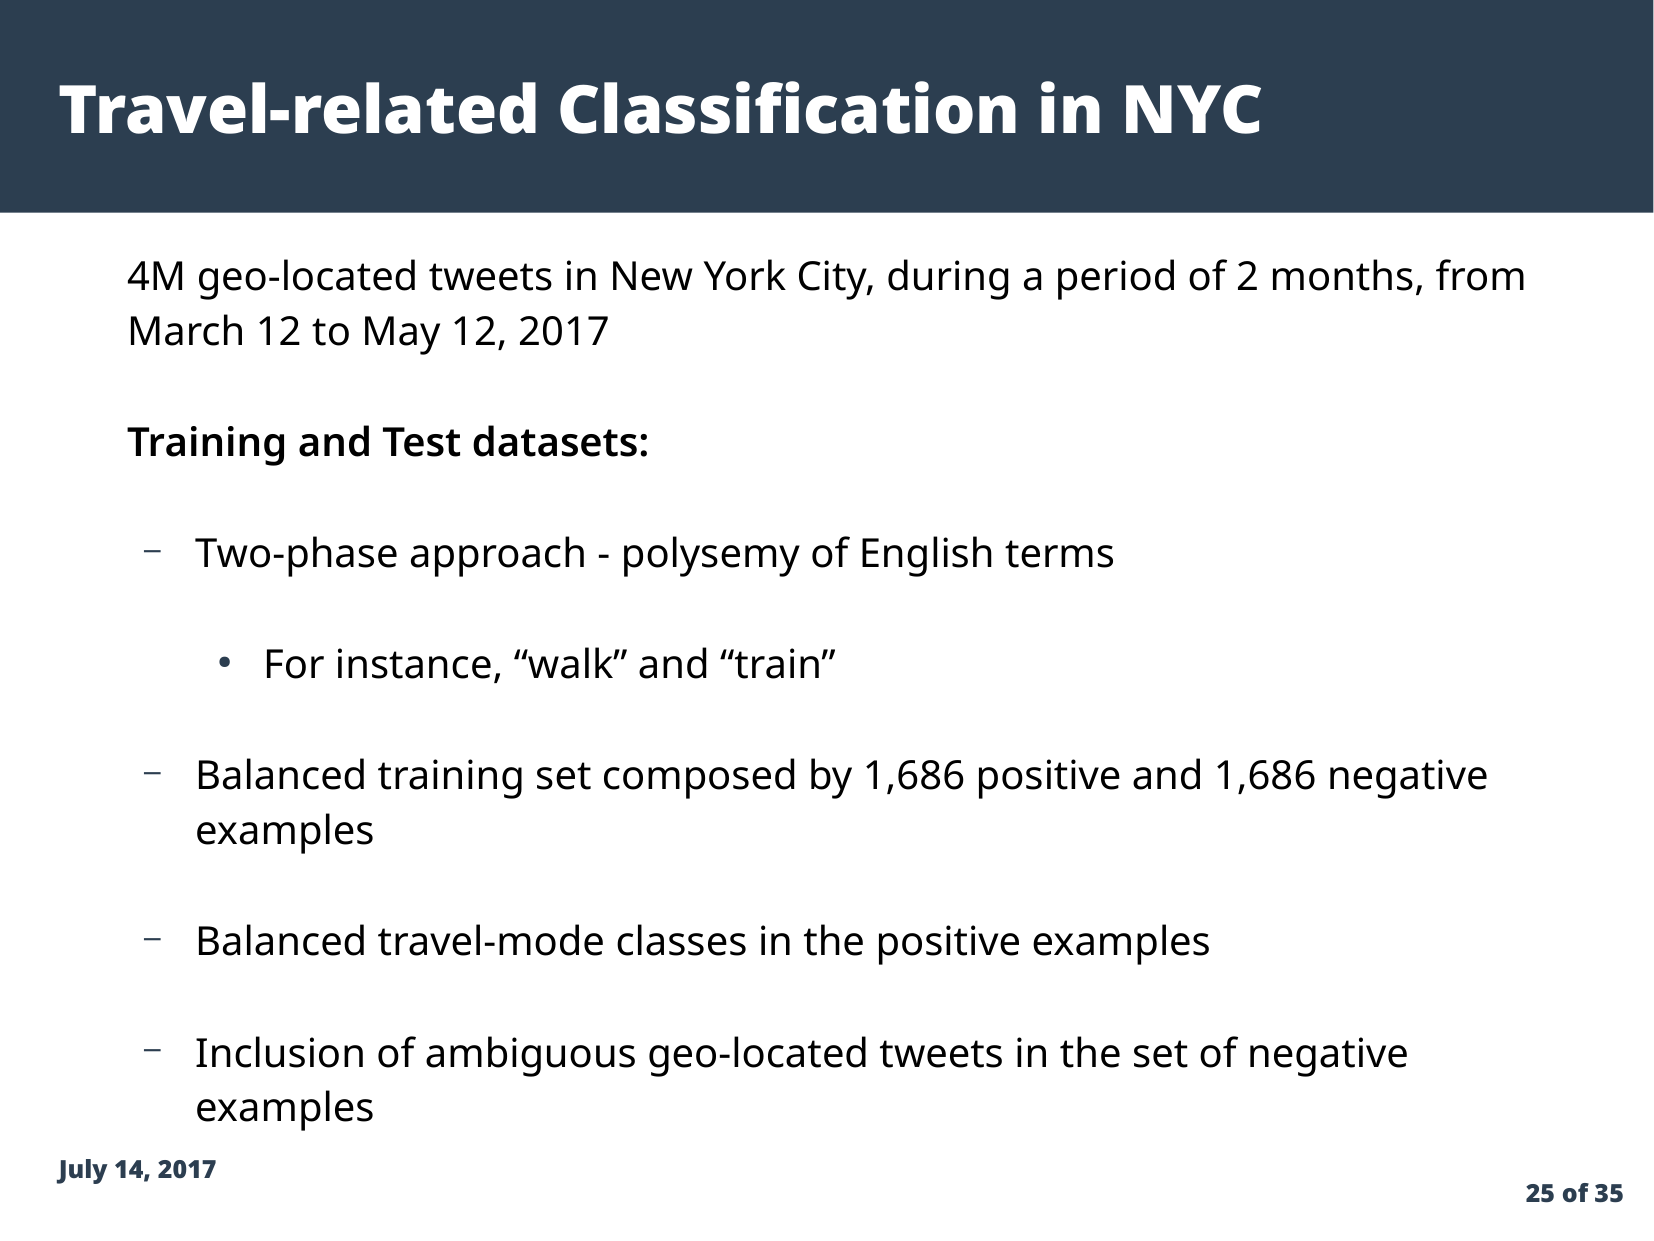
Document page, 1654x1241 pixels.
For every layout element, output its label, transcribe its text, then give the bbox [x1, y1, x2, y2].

title Travel-related Classification in NYC [59, 29, 1595, 187]
list 4M geo-located tweets in New York City, during a period of 2 months, from March 12 to May 12, 2017 Training and Test datasets: Two-phase approach - polysemy of English terms For instance, “walk” and “train” Balanced training set composed by 1,686 positive and 1,686 negative examples Balanced travel-mode classes in the positive examples Inclusion of ambiguous geo-located tweets in the set of negative examples [59, 248, 1583, 1140]
